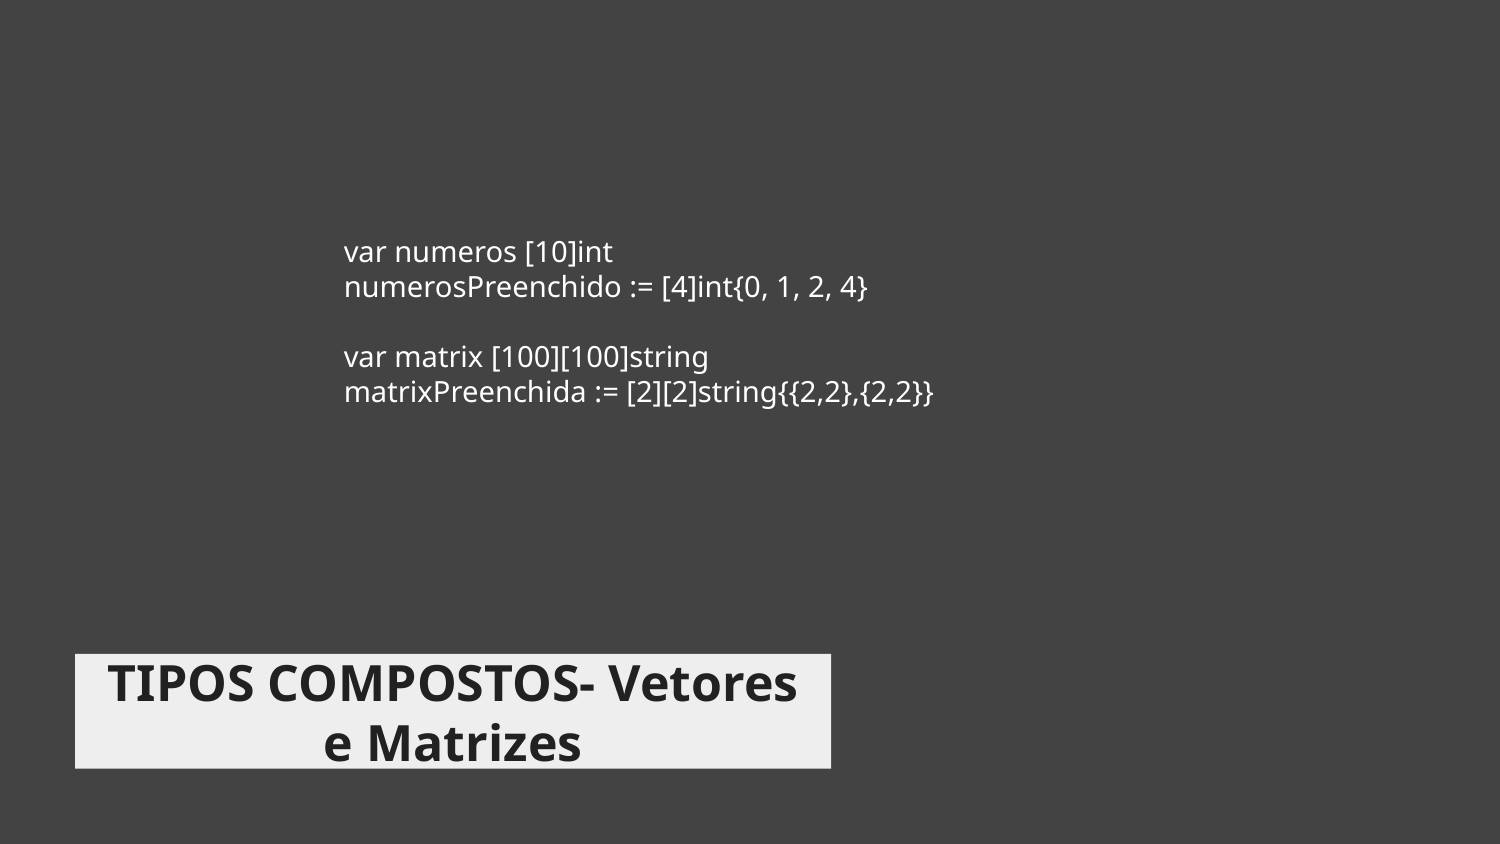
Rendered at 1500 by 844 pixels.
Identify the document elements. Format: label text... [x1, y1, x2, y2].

list TIPOS COMPOSTOS- Vetores e Matrizes [75, 653, 328, 769]
text_box var numeros [10]int numerosPreenchido := [4]int{0, 1, 2, 4} var matrix [100][100]string matrixPreenchida := [2][2]string{{2,2},{2,2}} [328, 78, 1172, 779]
